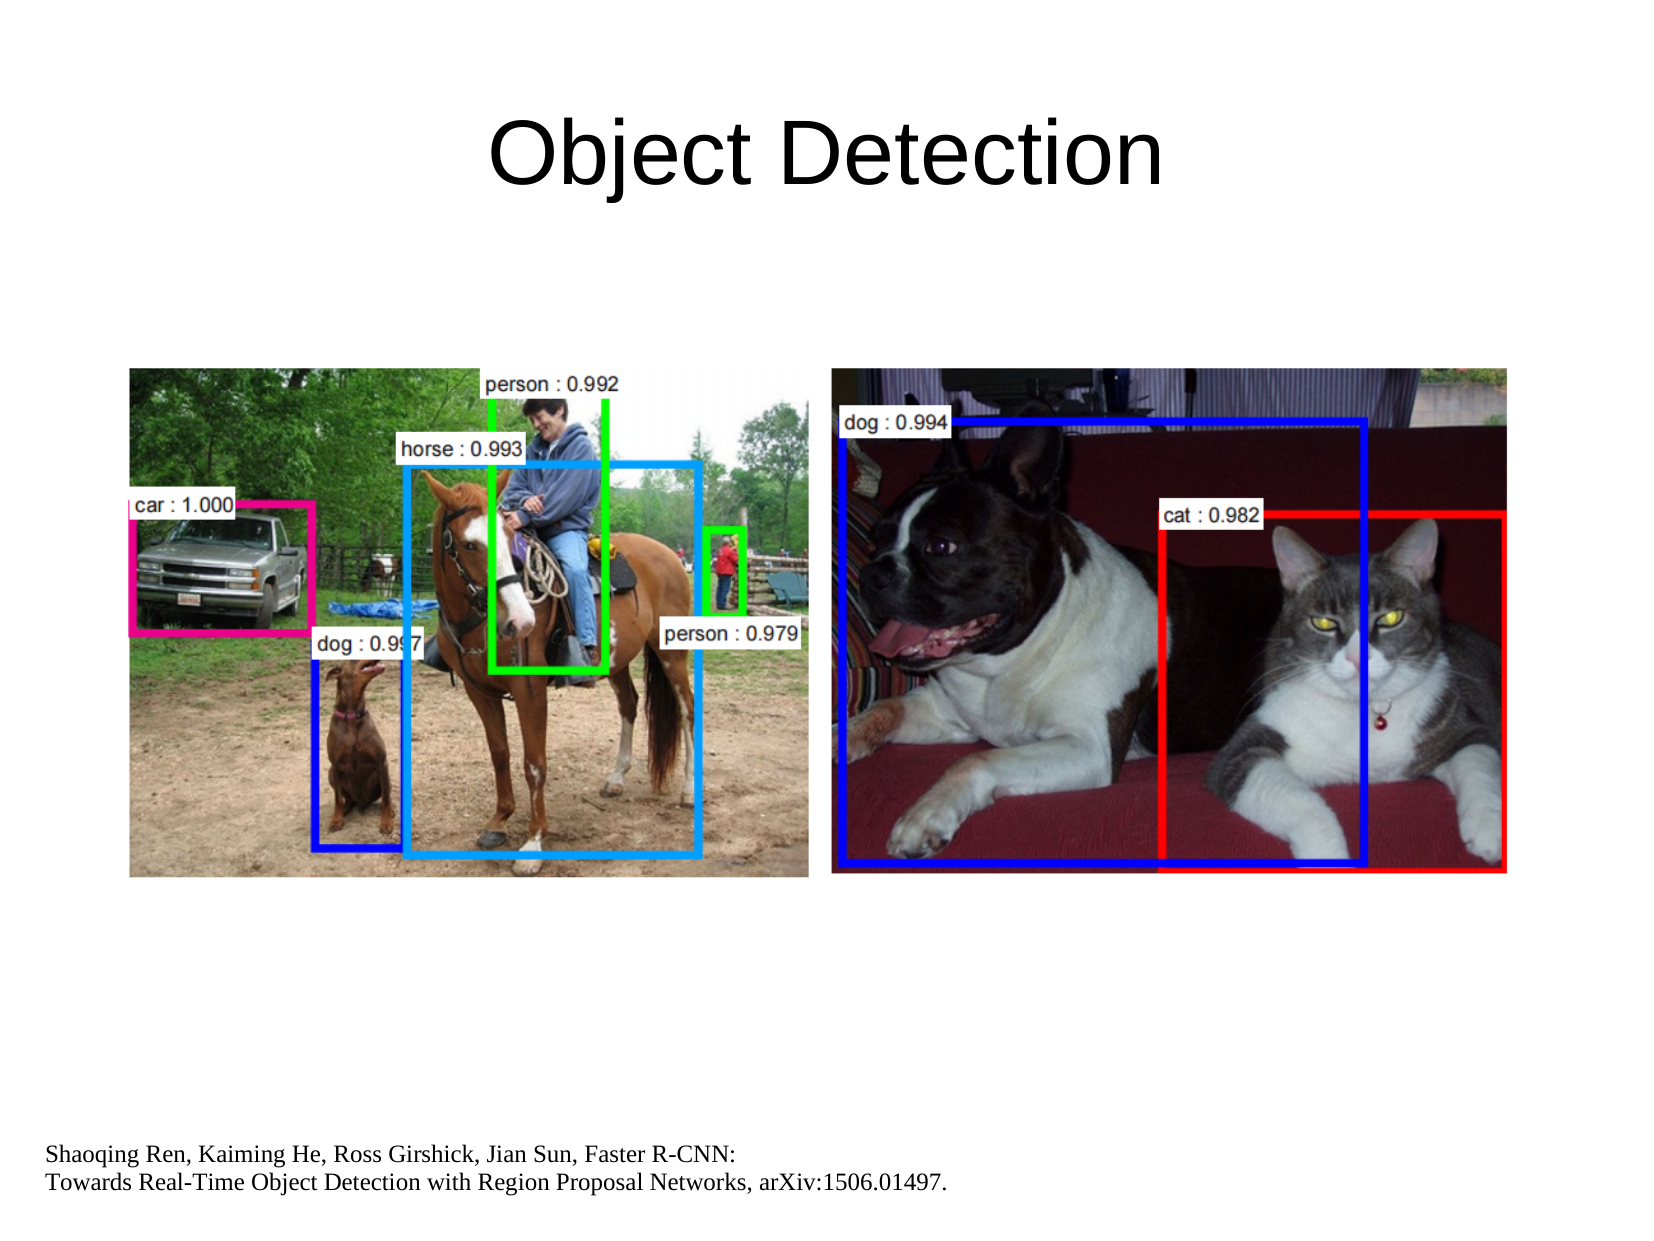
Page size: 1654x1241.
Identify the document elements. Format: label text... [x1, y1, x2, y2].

title Object Detection [82, 49, 1571, 257]
text_box Shaoqing Ren, Kaiming He, Ross Girshick, Jian Sun, Faster R-CNN: Towards Real-Time Object Detection with Region Proposal Networks, arXiv:1506.01497. [45, 1140, 947, 1216]
picture [122, 362, 1516, 886]
